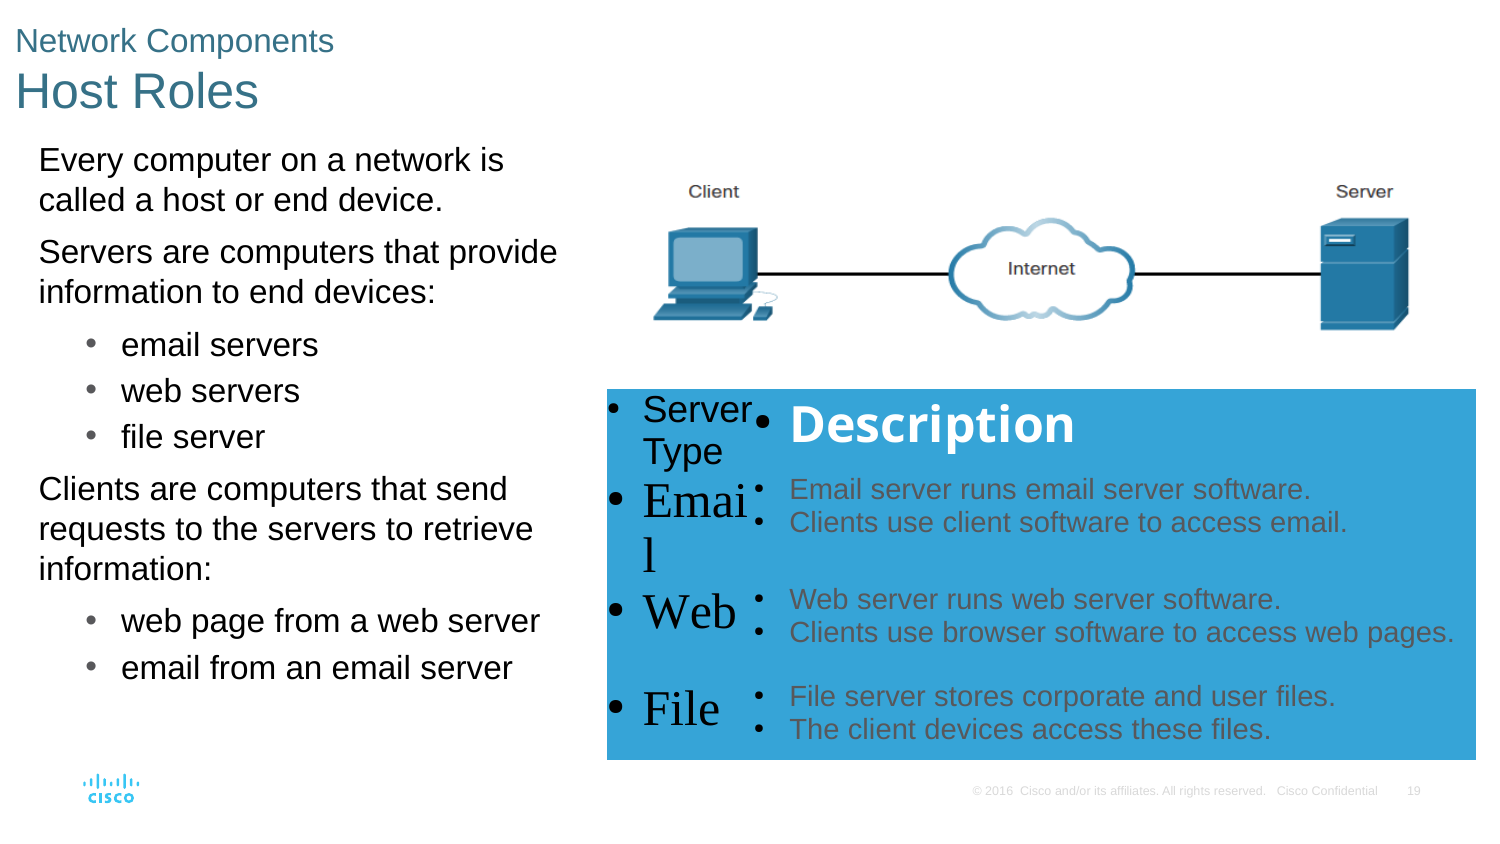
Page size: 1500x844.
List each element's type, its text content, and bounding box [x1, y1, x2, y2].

table_cell Web server runs web server software. Clients use browser software to access web pages. [754, 584, 1476, 680]
table_cell File server stores corporate and user files. The client devices access these files. [754, 680, 1476, 760]
table_cell File [607, 680, 754, 760]
table_cell Web [607, 584, 754, 680]
table_header Server Type [607, 389, 754, 473]
table_cell Email server runs email server software. Clients use client software to access email. [754, 473, 1476, 584]
title Network Components Host Roles [0, 6, 1500, 132]
picture [652, 165, 1420, 340]
table_header Description [754, 389, 1476, 473]
table_cell Email [607, 473, 754, 584]
list Every computer on a network is called a host or end device. Servers are computers that provide information to end devices: email servers web servers file server Clients are computers that send requests to the servers to retrieve information: web page from a web server email from an email server [23, 131, 596, 813]
